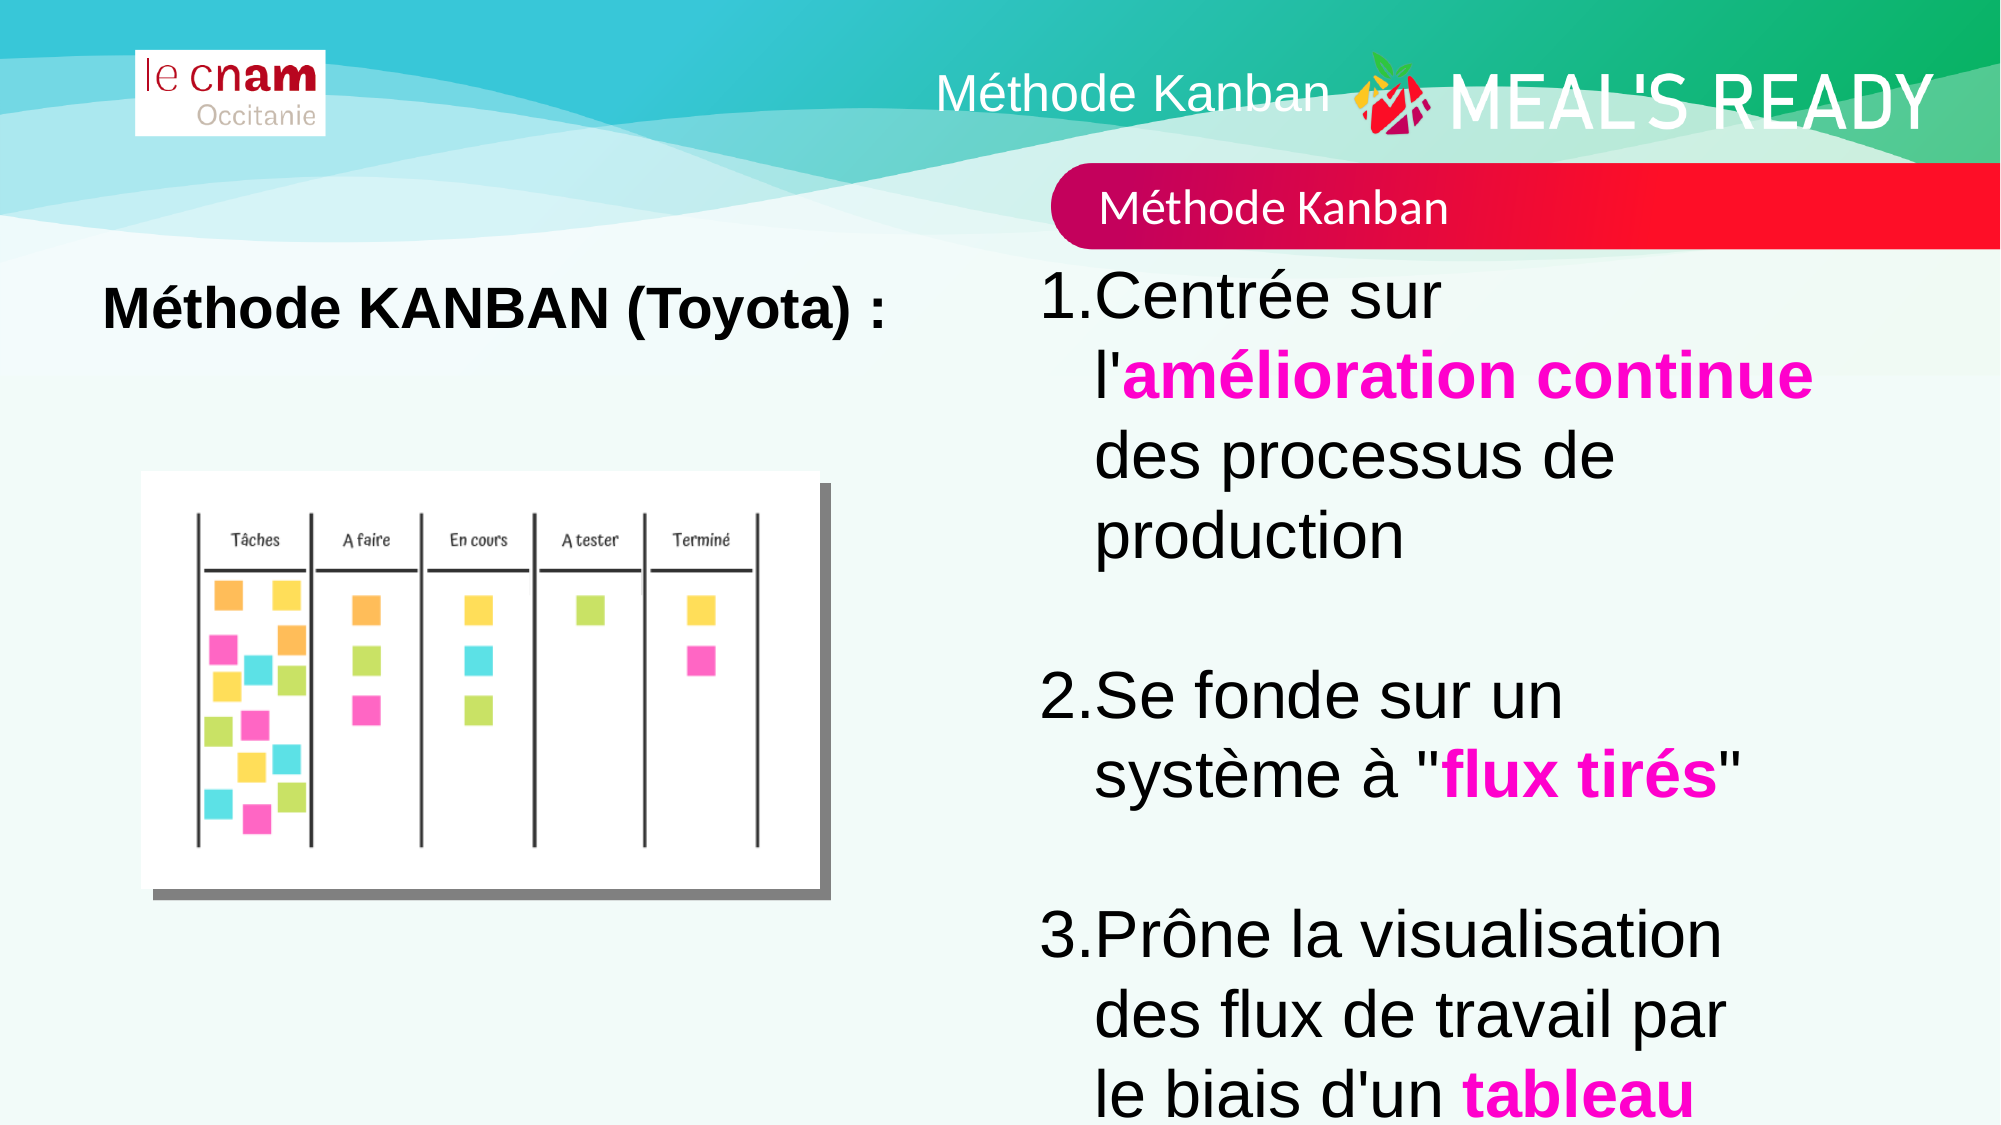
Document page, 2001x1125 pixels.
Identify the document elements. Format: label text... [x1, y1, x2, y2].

text_box Méthode Kanban [1083, 173, 2000, 244]
text_box Méthode KANBAN (Toyota) : [0, 269, 1016, 341]
text_box 1.Centrée sur l'amélioration continue des processus de production 2.Se fonde sur un système à "flux tirés" 3.Prône la visualisation des flux de travail par le biais d'un tableau [1039, 269, 1831, 1125]
text_box Méthode Kanban [935, 39, 1975, 143]
picture [0, 0, 2000, 1125]
